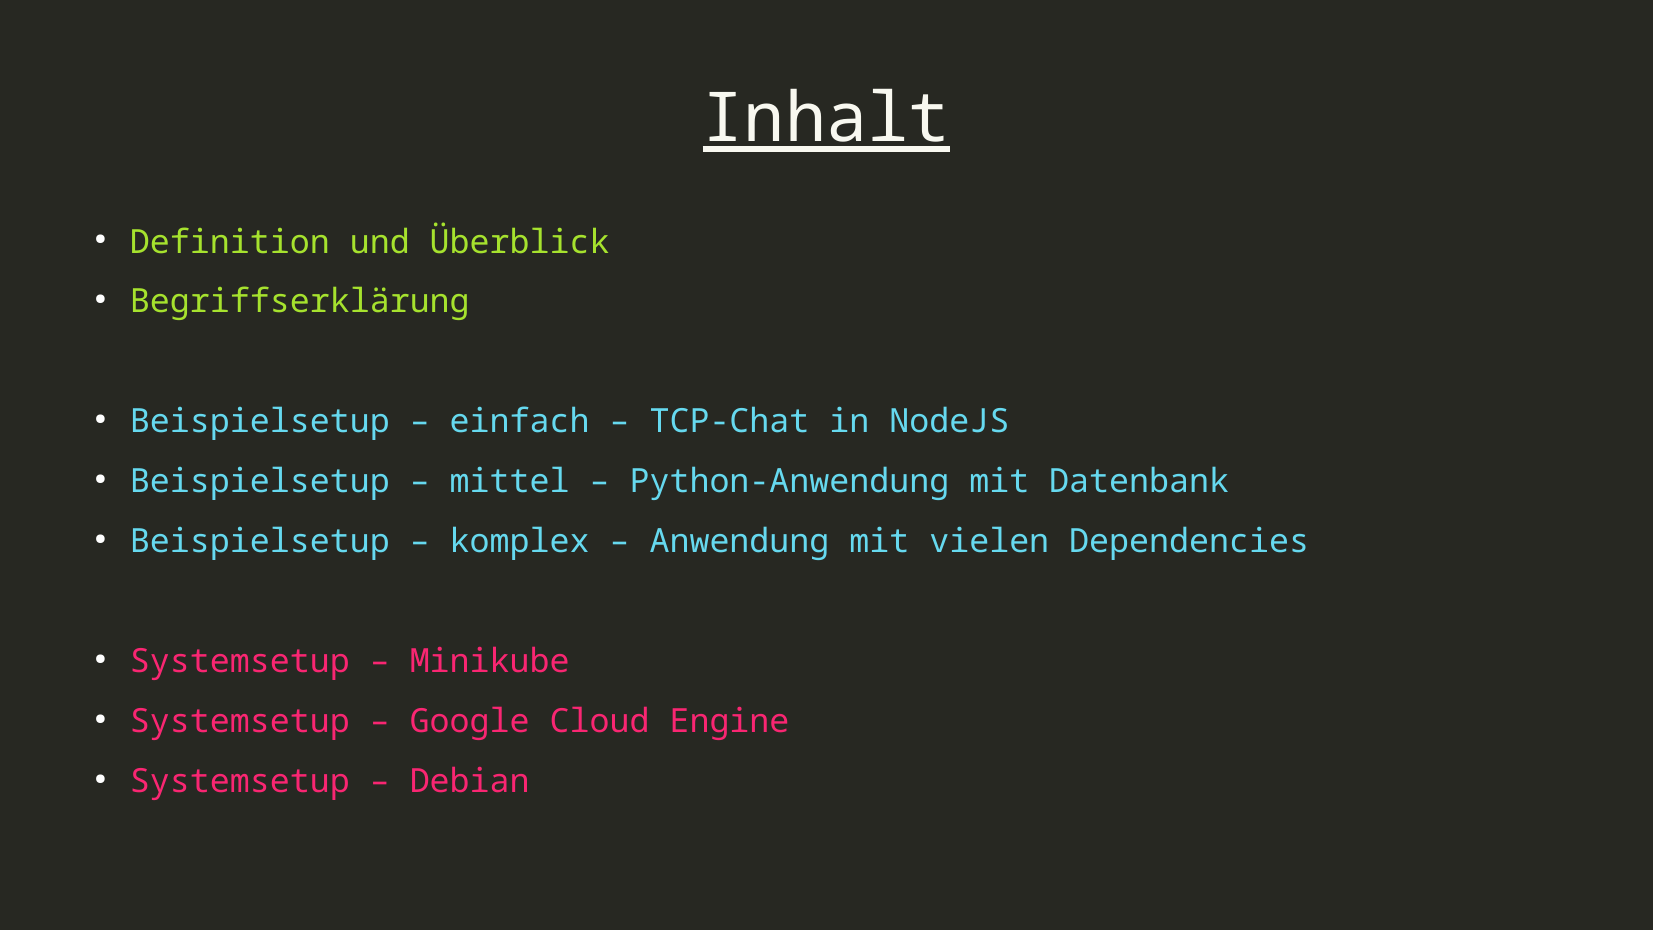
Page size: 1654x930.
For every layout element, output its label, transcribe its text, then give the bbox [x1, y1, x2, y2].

title Inhalt [82, 36, 1571, 193]
list Definition und Überblick Begriffserklärung Beispielsetup – einfach – TCP-Chat in NodeJS Beispielsetup – mittel – Python-Anwendung mit Datenbank Beispielsetup – komplex – Anwendung mit vielen Dependencies Systemsetup – Minikube Systemsetup – Google Cloud Engine Systemsetup – Debian [82, 217, 1571, 811]
